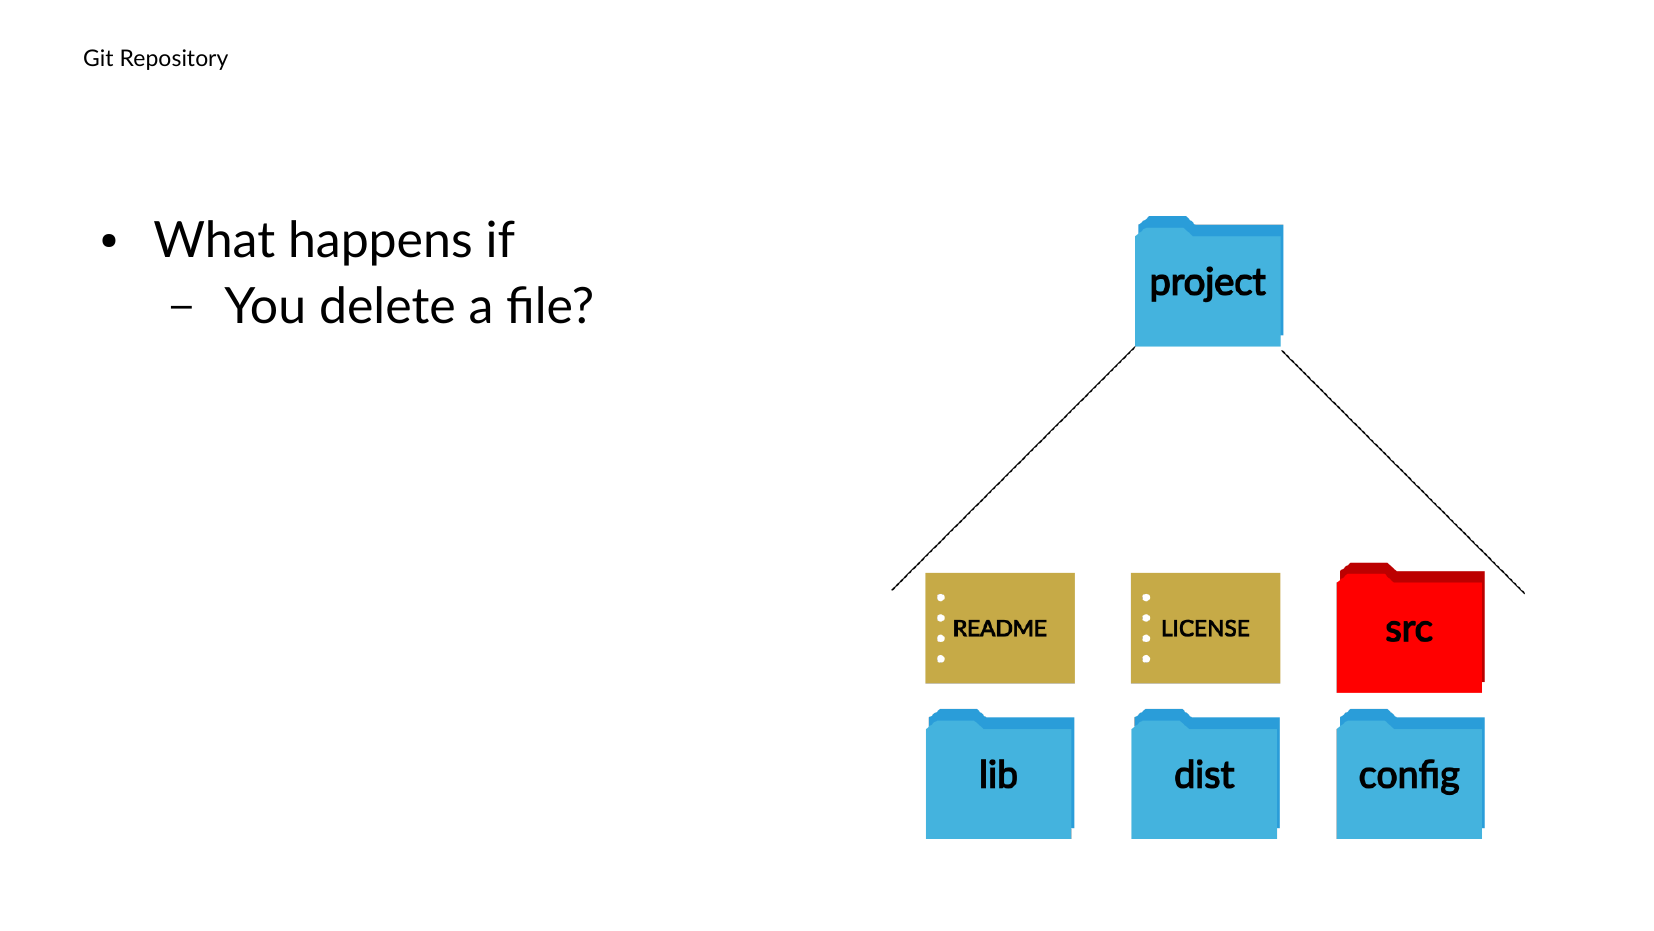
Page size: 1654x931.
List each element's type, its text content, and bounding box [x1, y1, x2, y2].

title Git Repository [83, 0, 1571, 119]
picture [891, 216, 1525, 839]
list What happens if You delete a file? [82, 217, 809, 839]
